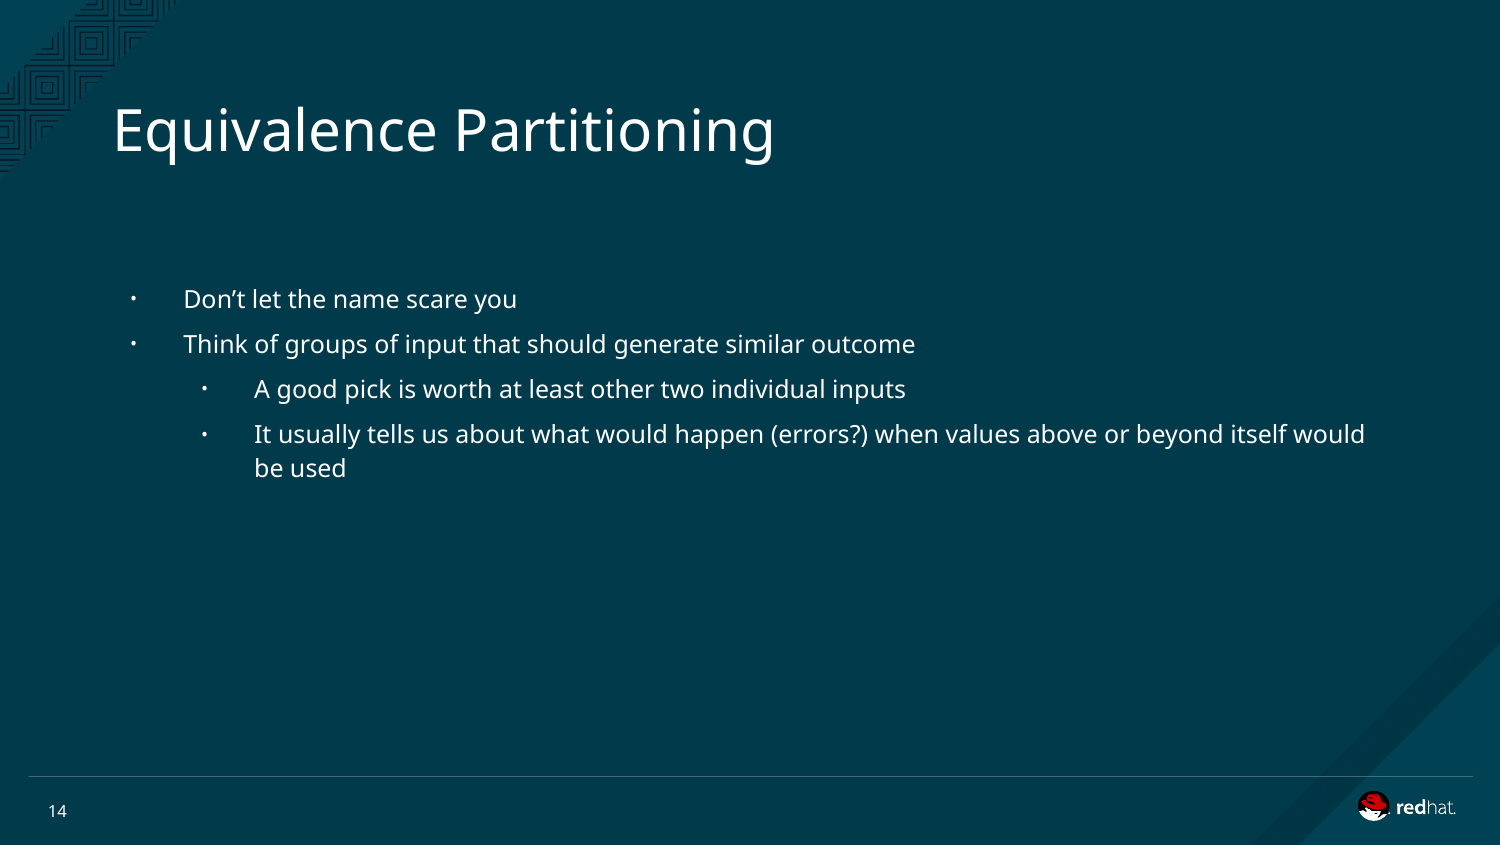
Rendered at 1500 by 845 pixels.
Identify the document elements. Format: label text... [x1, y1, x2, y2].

list Don’t let the name scare you Think of groups of input that should generate similar outcome A good pick is worth at least other two individual inputs It usually tells us about what would happen (errors?) when values above or beyond itself would be used [112, 281, 1388, 772]
title Equivalence Partitioning [112, 0, 1388, 169]
picture [99, 38, 103, 49]
